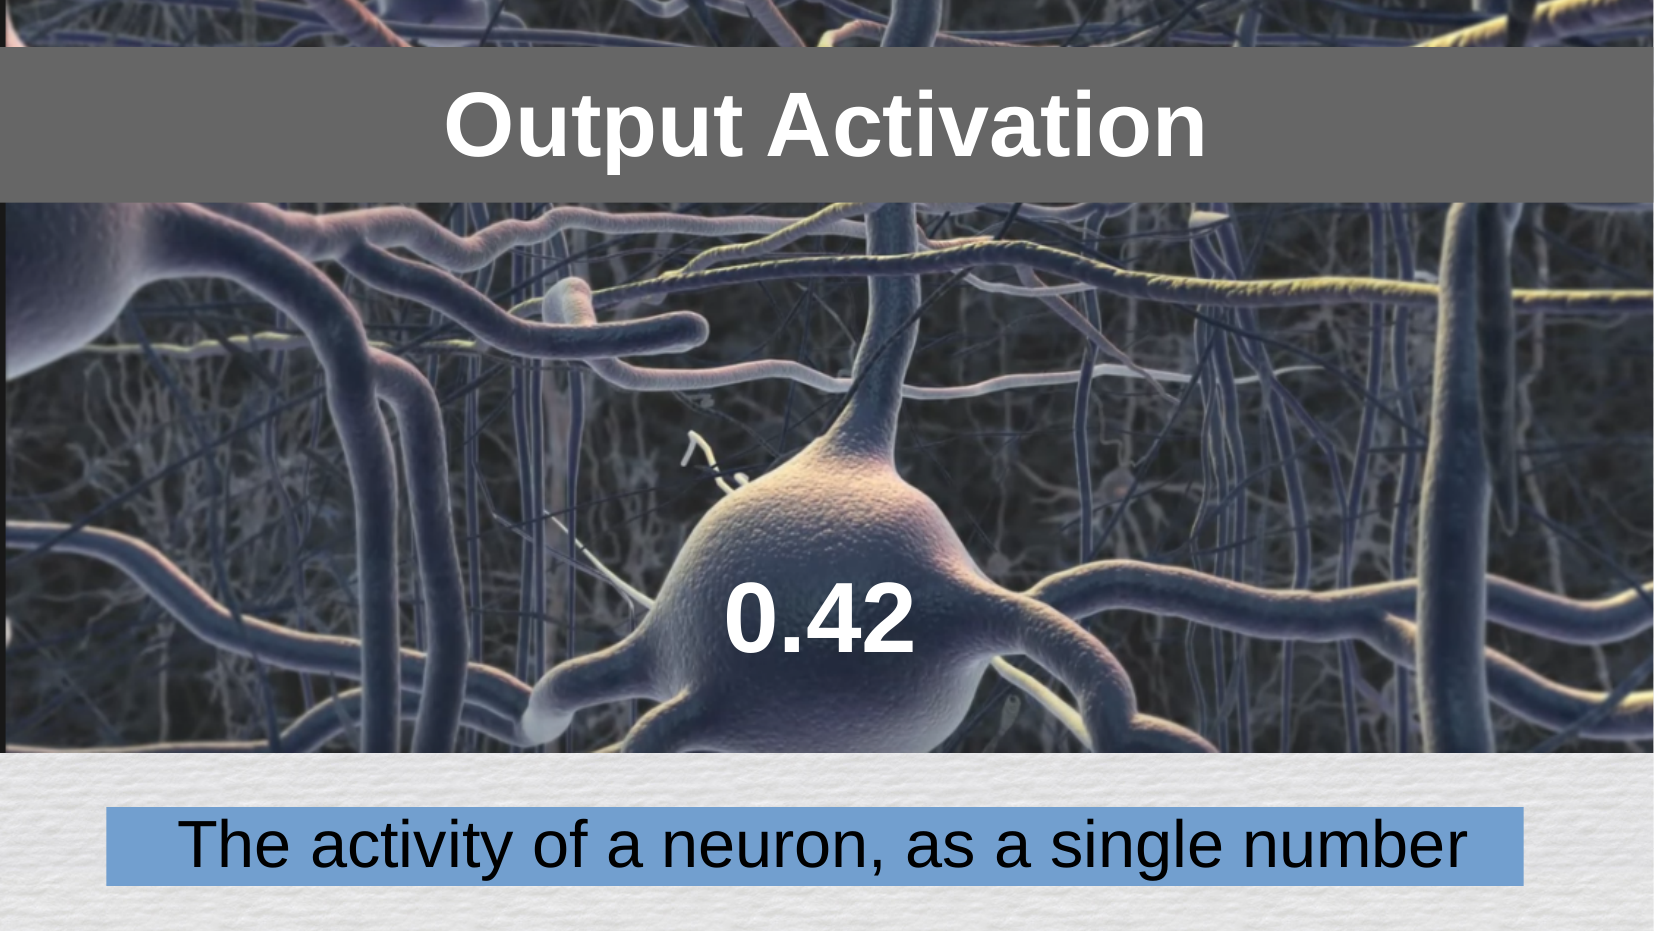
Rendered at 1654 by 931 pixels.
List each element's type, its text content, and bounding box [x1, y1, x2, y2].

title Output Activation [0, 47, 1654, 203]
text_box 0.42 [708, 555, 957, 686]
picture [0, 0, 1654, 47]
picture [0, 203, 1654, 931]
list The activity of a neuron, as a single number [106, 807, 1524, 886]
